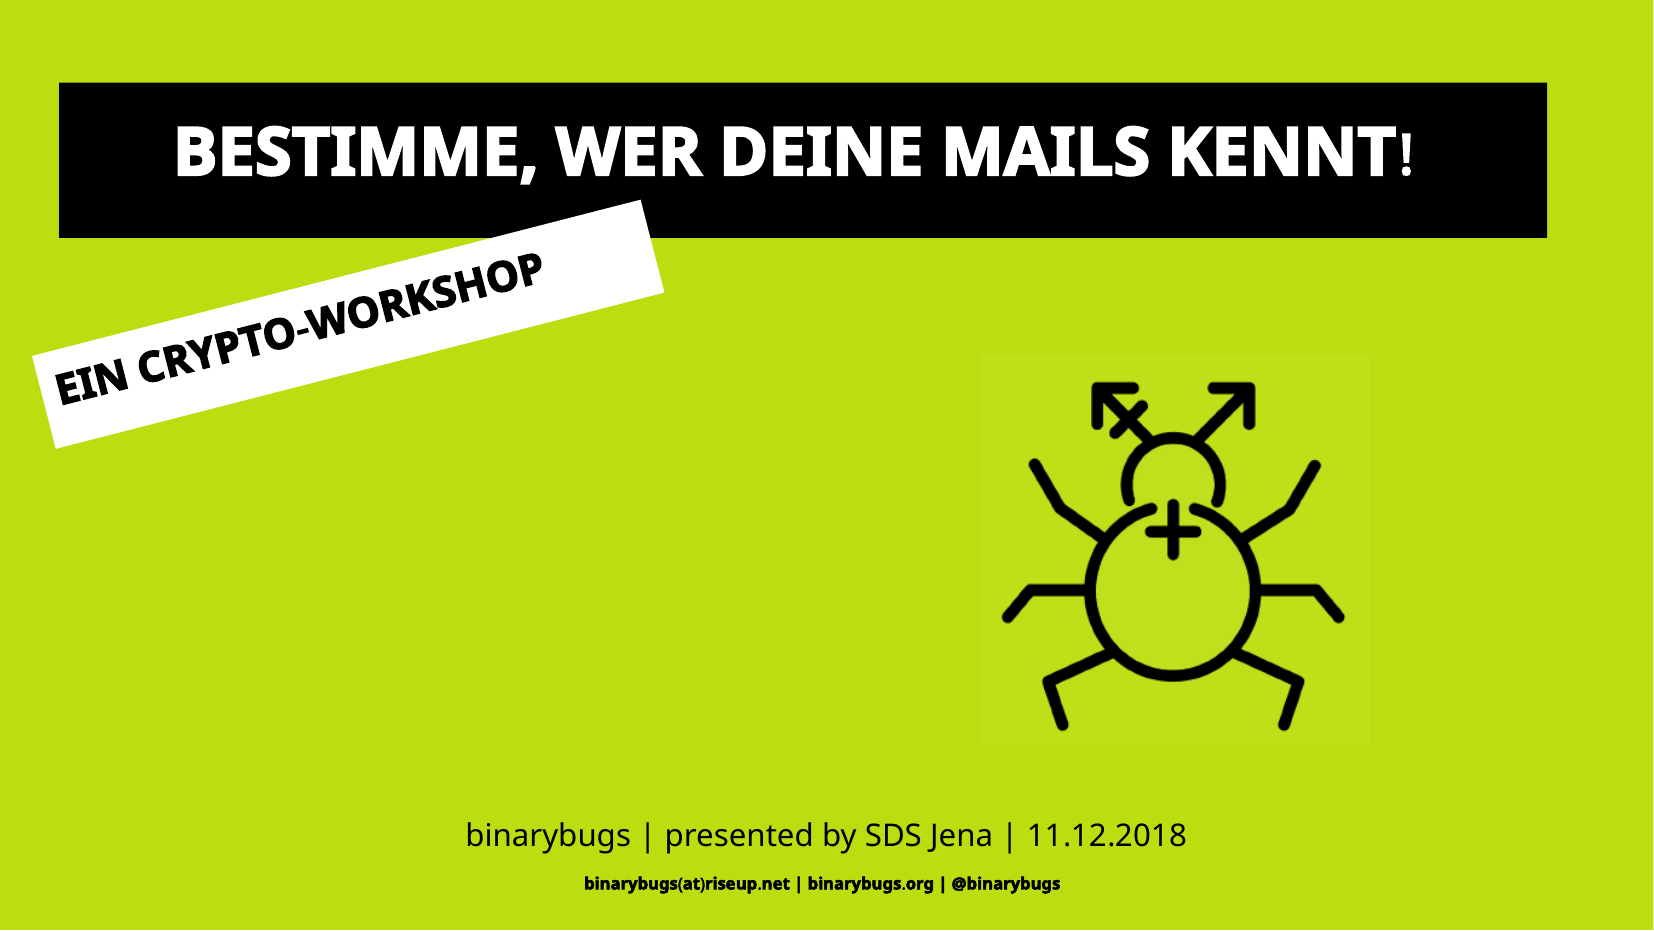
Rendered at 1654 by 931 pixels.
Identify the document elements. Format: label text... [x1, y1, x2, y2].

text_box EIN CRYPTO-WORKSHOP [31, 199, 665, 449]
picture [980, 354, 1371, 745]
title BESTIMME, WER DEINE MAILS KENNT! [59, 82, 1548, 238]
subtitle binarybugs | presented by SDS Jena | 11.12.2018 binarybugs(at)riseup.net | binarybugs.org | @binarybugs [82, 817, 1571, 898]
